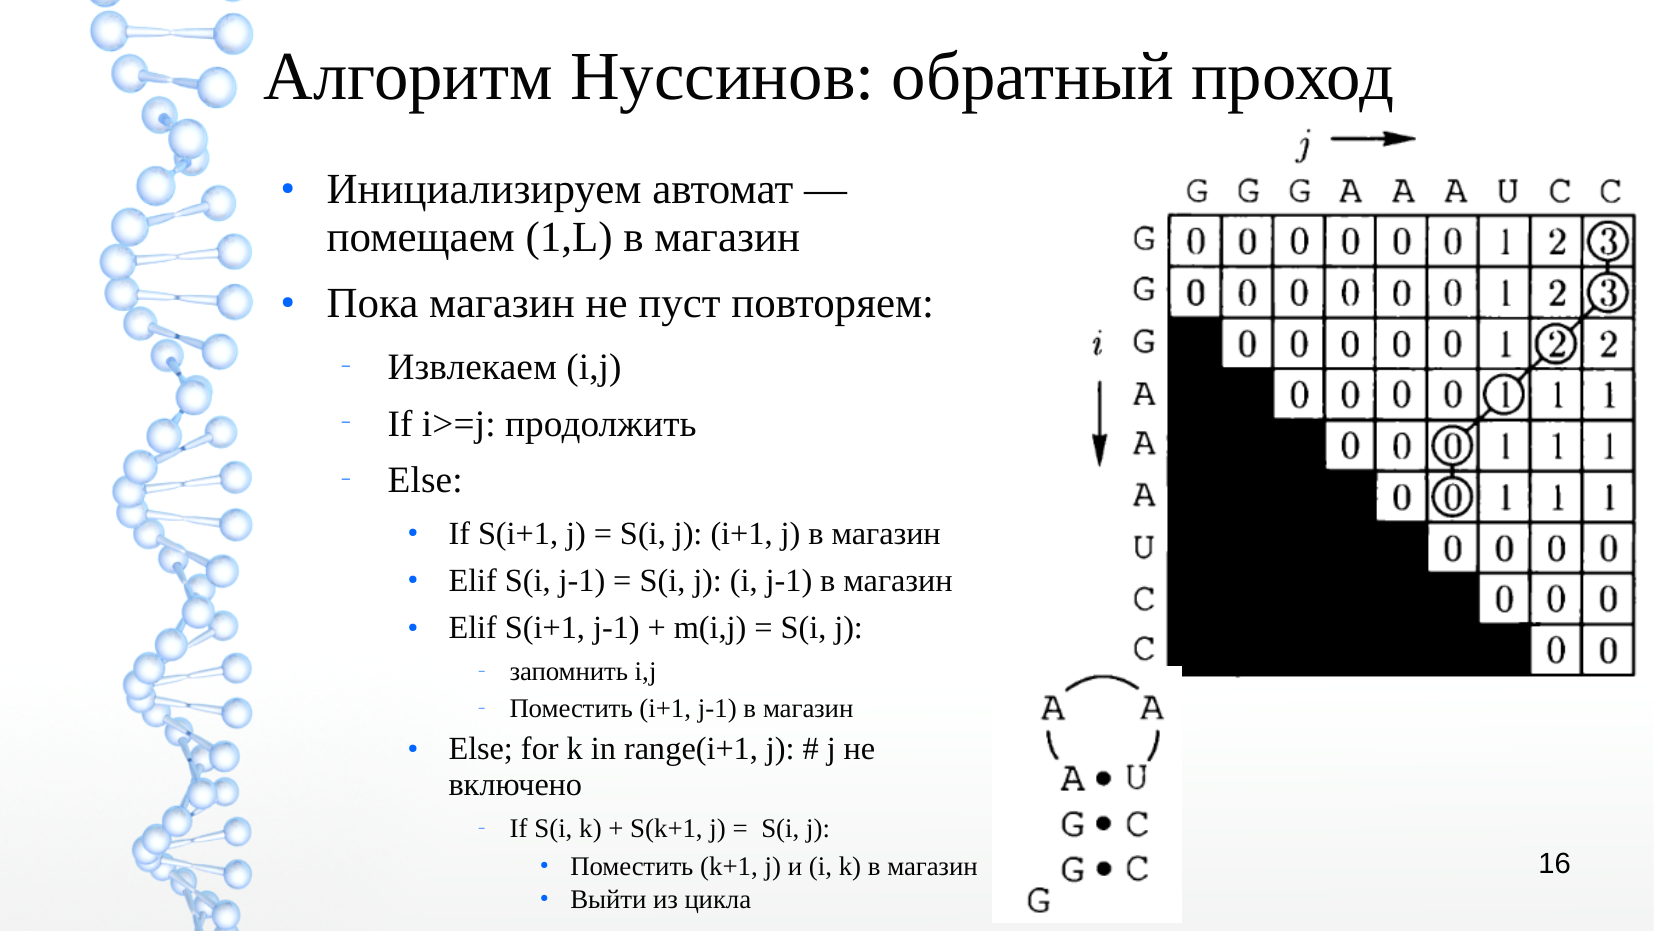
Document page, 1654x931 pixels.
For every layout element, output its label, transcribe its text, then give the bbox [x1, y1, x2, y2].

picture [0, 0, 1654, 931]
title Алгоритм Нуссинов: обратный проход [165, 0, 1495, 154]
list Инициализируем автомат — помещаем (1,L) в магазин Пока магазин не пуст повторяем: Извлекаем (i,j) If i>=j: продолжить Else: If S(i+1, j) = S(i, j): (i+1, j) в магазин Elif S(i, j-1) = S(i, j): (i, j-1) в магазин Elif S(i+1, j-1) + m(i,j) = S(i, j): запомнить i,j Поместить (i+1, j-1) в магазин Else; for k in range(i+1, j): # j не включено If S(i, k) + S(k+1, j) = S(i, j): Поместить (k+1, j) и (i, k) в магазин Выйти из цикла [265, 165, 1004, 922]
